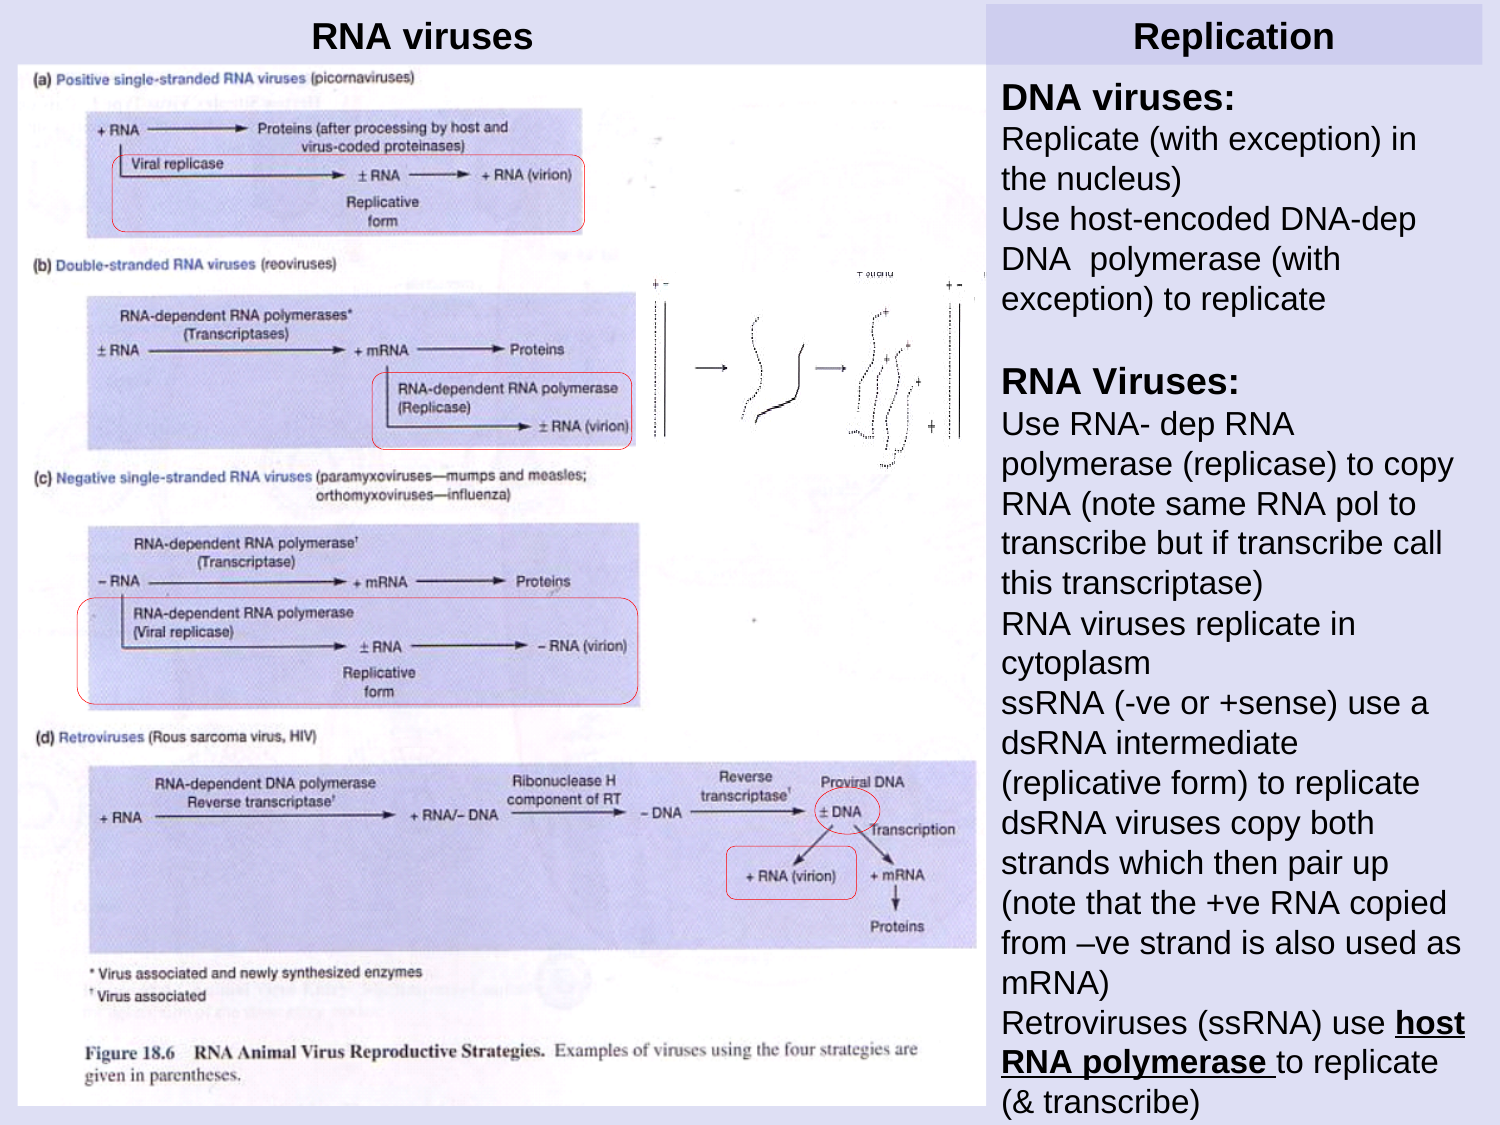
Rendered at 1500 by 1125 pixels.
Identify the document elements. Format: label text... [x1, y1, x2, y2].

text_box Replication [986, 4, 1483, 64]
text_box RNA viruses [296, 4, 549, 65]
picture [17, 64, 987, 1106]
text_box DNA viruses: Replicate (with exception) in the nucleus) Use host-encoded DNA-dep DNA polymerase (with exception) to replicate RNA Viruses: Use RNA- dep RNA polymerase (replicase) to copy RNA (note same RNA pol to transcribe but if transcribe call this transcriptase) RNA viruses replicate in cytoplasm ssRNA (-ve or +sense) use a dsRNA intermediate (replicative form) to replicate dsRNA viruses copy both strands which then pair up (note that the +ve RNA copied from –ve strand is also used as mRNA) Retroviruses (ssRNA) use host RNA polymerase to replicate (& transcribe) [986, 64, 1483, 1125]
